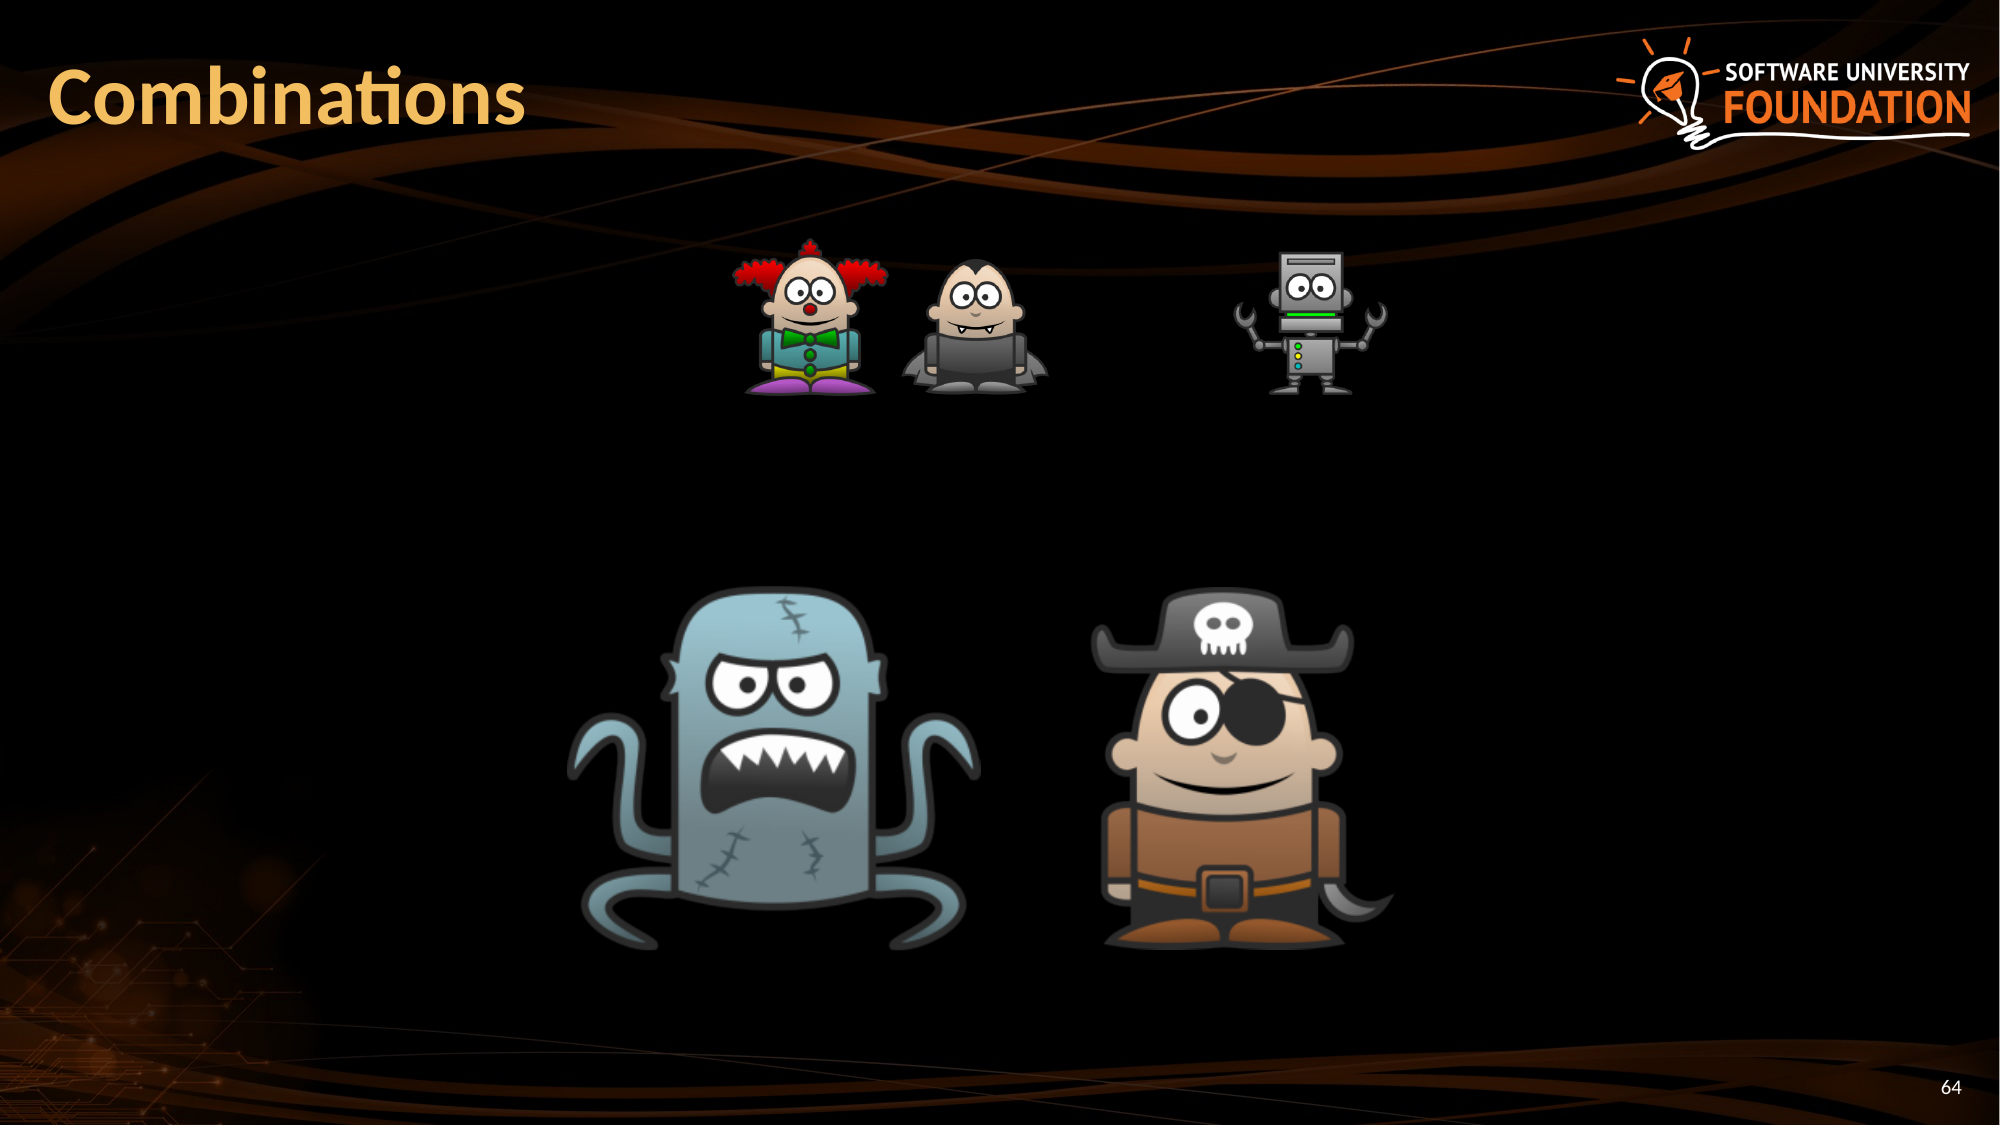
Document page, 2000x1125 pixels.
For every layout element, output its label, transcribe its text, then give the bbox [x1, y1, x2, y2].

title Combinations [30, 6, 1602, 189]
slide_number <number> [1897, 1070, 1968, 1103]
picture [0, 0, 2000, 1125]
